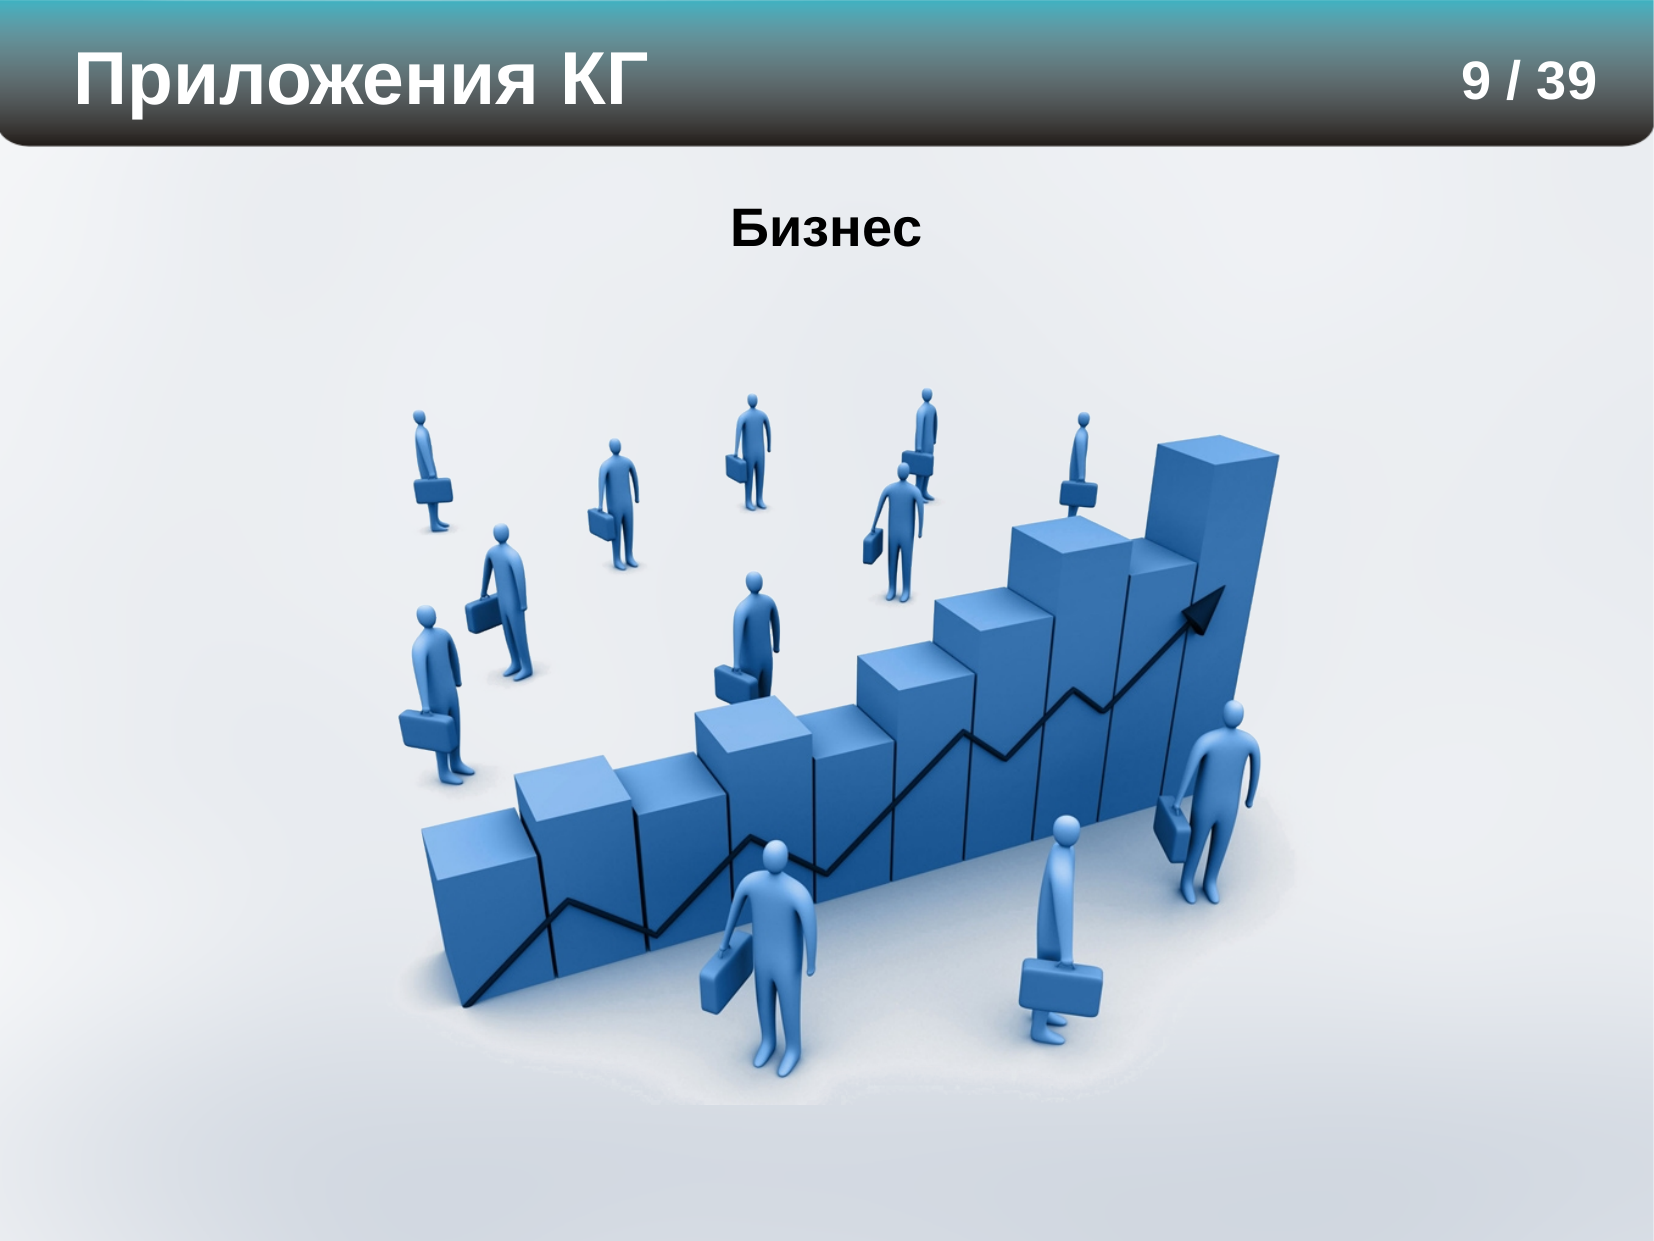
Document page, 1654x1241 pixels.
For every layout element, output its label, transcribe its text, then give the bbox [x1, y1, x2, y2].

text_box <number> / 39 [1446, 42, 1654, 179]
picture [0, 266, 1654, 1241]
picture [0, 0, 1654, 190]
text_box Приложения КГ [59, 29, 1241, 129]
text_box Бизнес [0, 190, 1654, 266]
